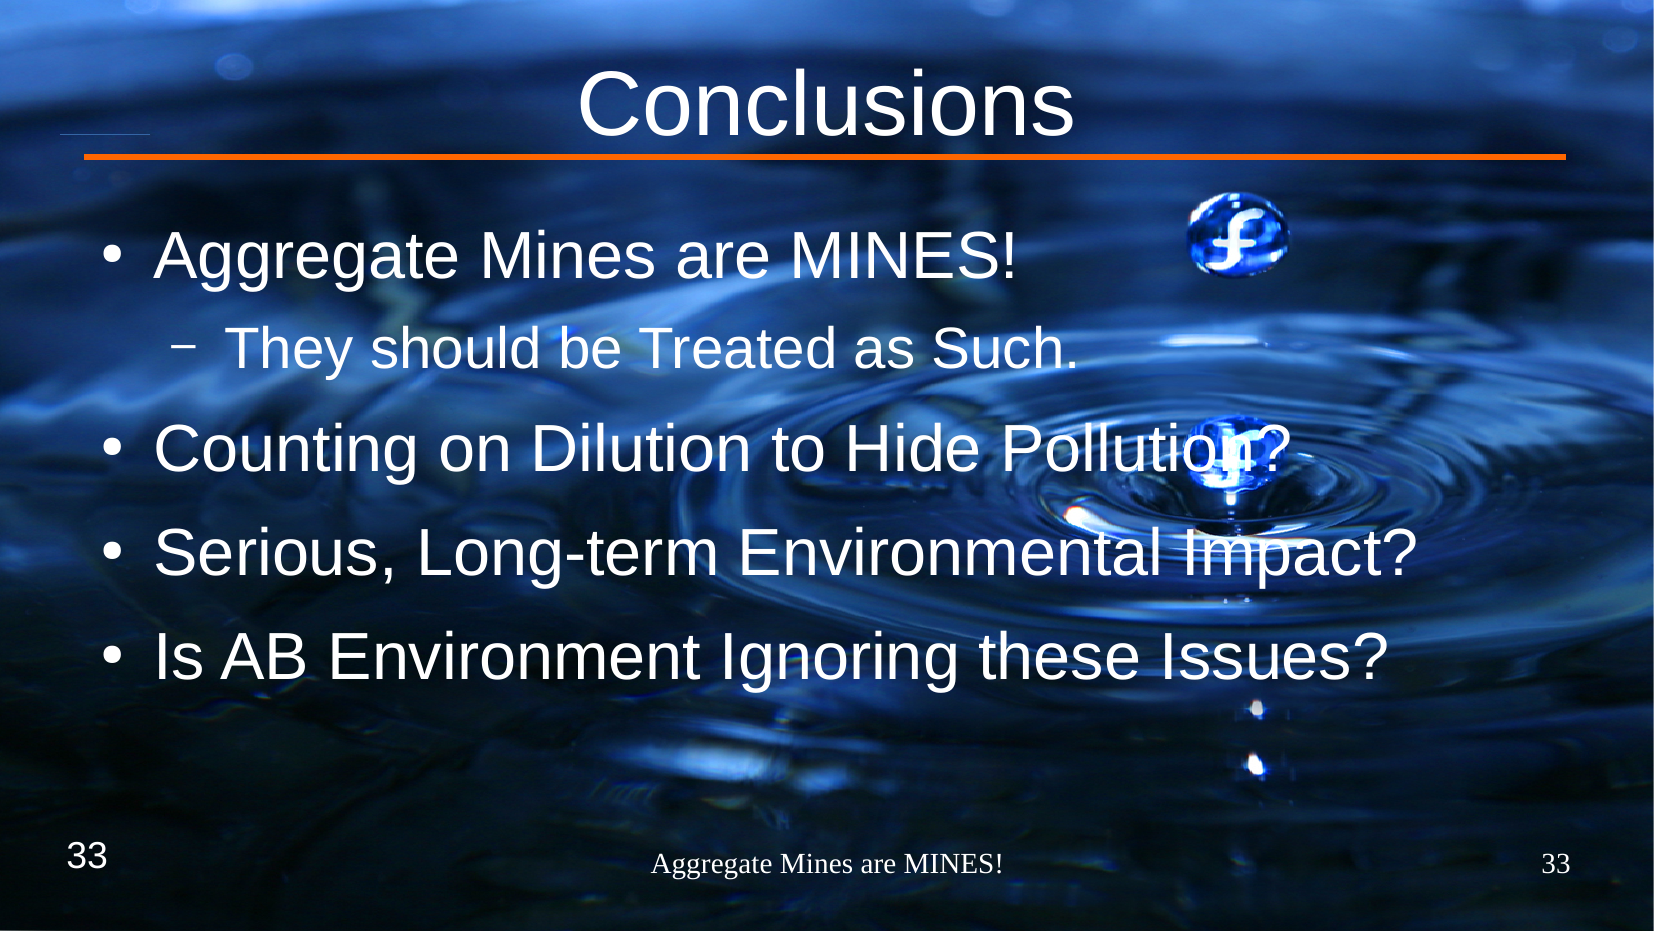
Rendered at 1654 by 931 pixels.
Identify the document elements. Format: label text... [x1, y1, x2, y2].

picture [0, 0, 1654, 931]
title Conclusions [82, 52, 1571, 155]
text_box <number> [51, 826, 296, 897]
list Aggregate Mines are MINES! They should be Treated as Such. Counting on Dilution to Hide Pollution? Serious, Long-term Environmental Impact? Is AB Environment Ignoring these Issues? [82, 217, 1571, 758]
